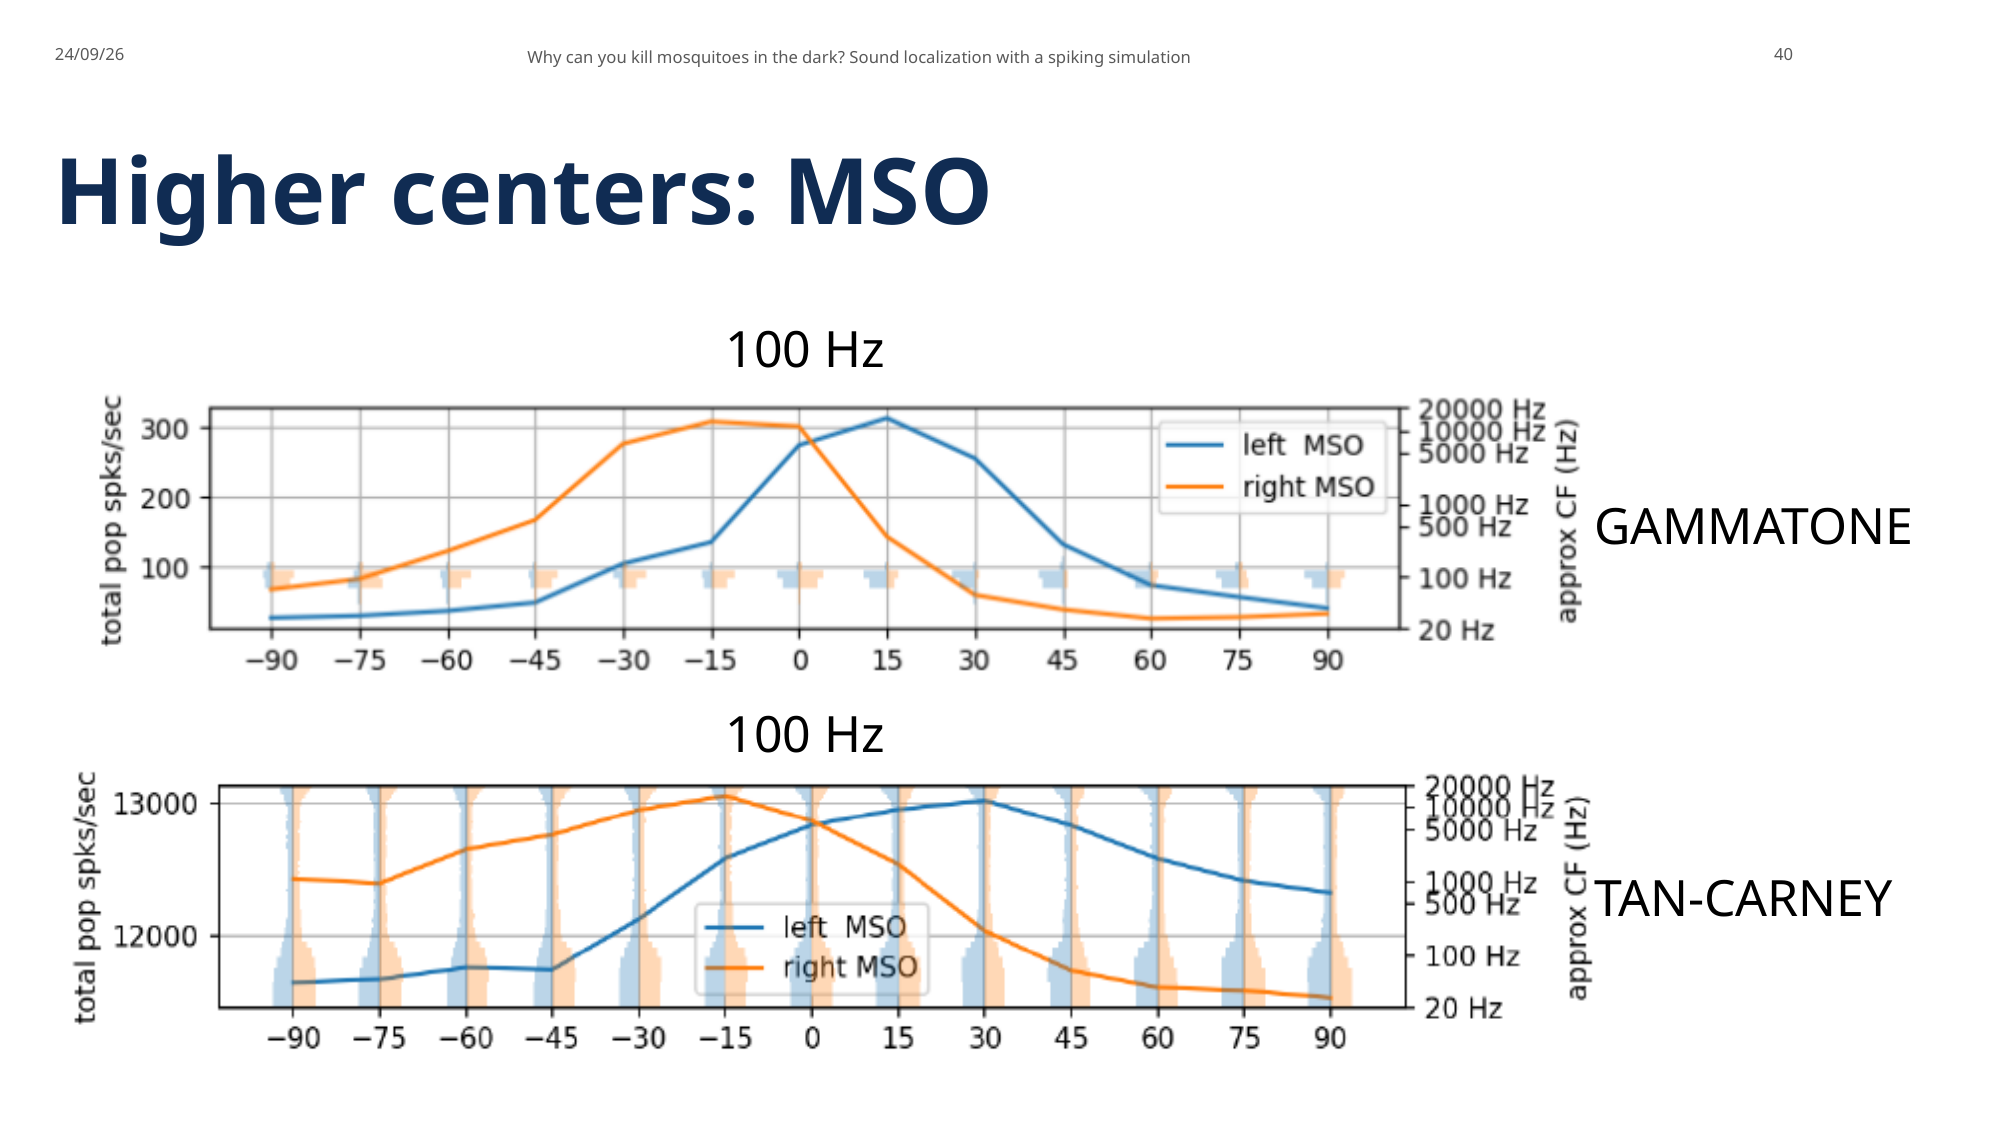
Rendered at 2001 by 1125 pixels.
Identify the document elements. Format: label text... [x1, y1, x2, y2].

title Higher centers: MSO [54, 133, 1946, 272]
picture [27, 747, 1679, 1060]
picture [54, 362, 1616, 695]
slide_number [54, 6, 446, 67]
footer Why can you kill mosquitoes in the dark? Sound localization with a spiking simulation [527, 6, 1203, 67]
slide_number [1774, 6, 1946, 67]
text_box GAMMATONE [1579, 486, 1969, 563]
text_box 100 Hz [610, 694, 1000, 771]
text_box 100 Hz [610, 310, 1000, 386]
text_box TAN-CARNEY [1579, 858, 1969, 935]
